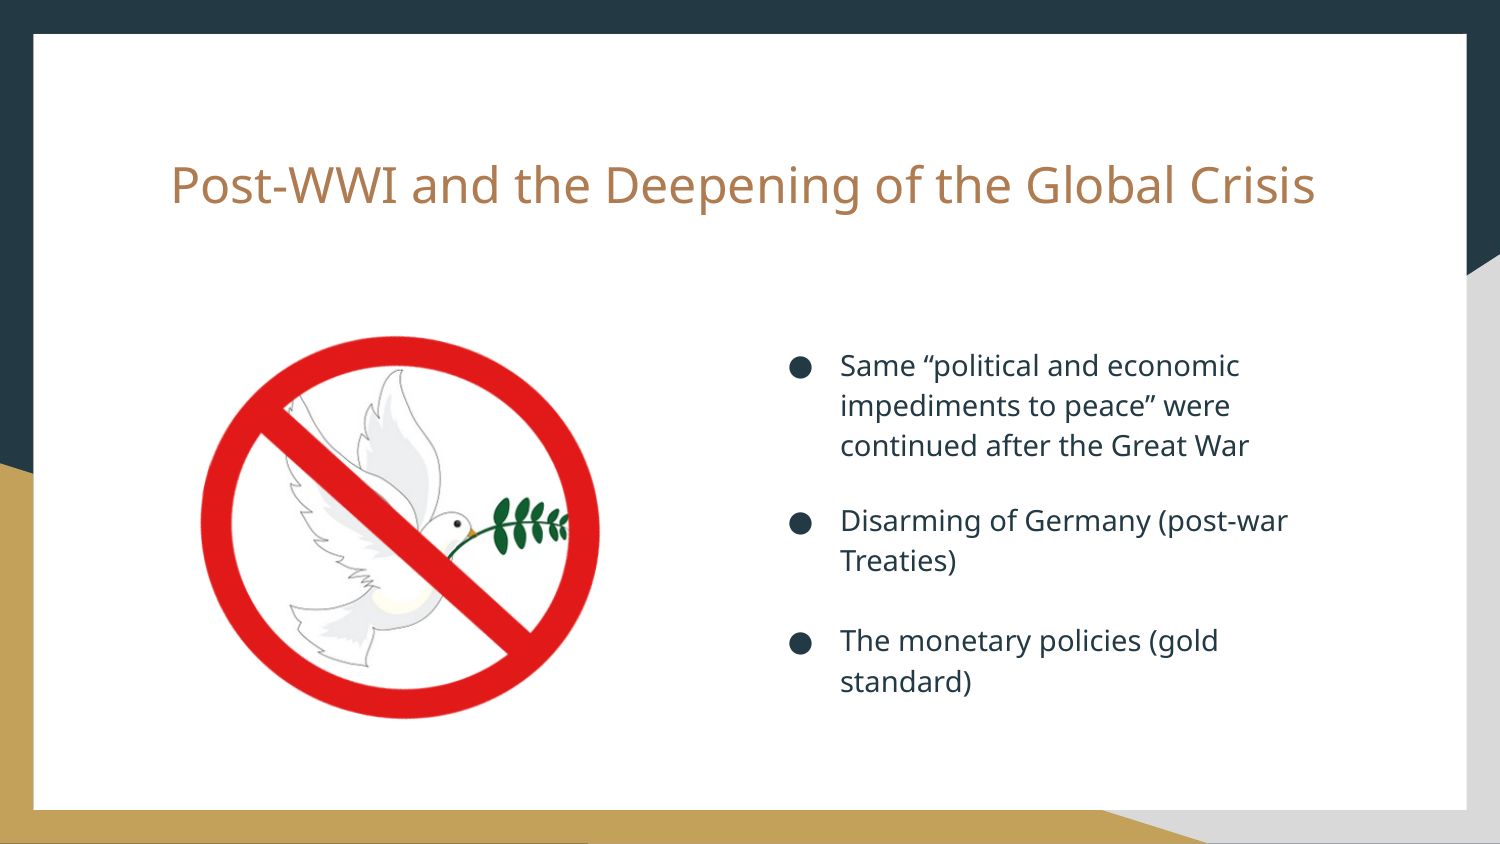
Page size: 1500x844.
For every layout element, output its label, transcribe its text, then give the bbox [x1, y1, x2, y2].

list Same “political and economic impediments to peace” were continued after the Great War Disarming of Germany (post-war Treaties) The monetary policies (gold standard) [750, 326, 1366, 729]
title Post-WWI and the Deepening of the Global Crisis [134, 138, 1366, 223]
picture [50, 333, 750, 722]
